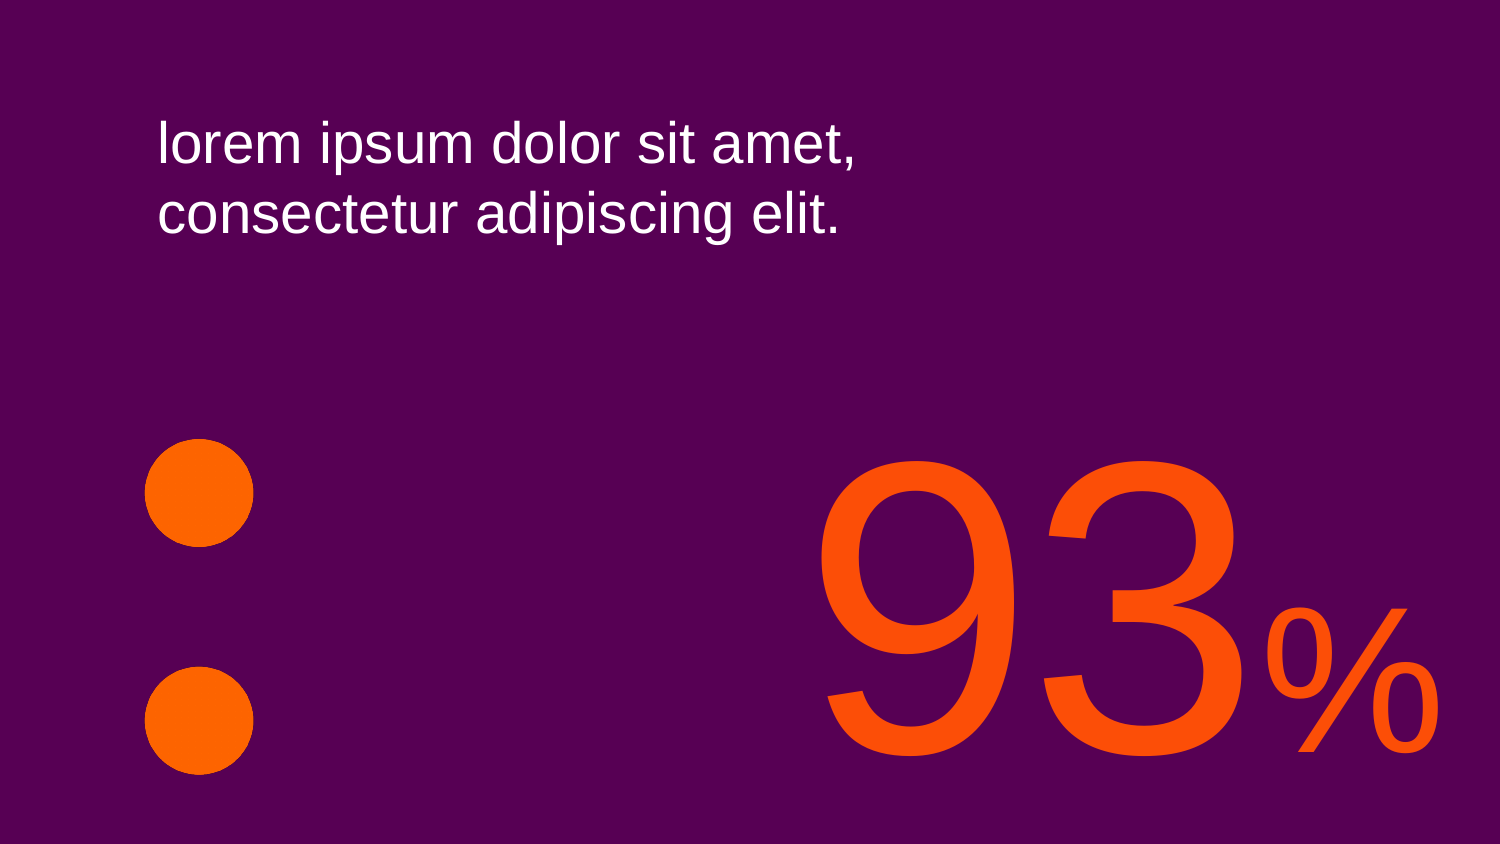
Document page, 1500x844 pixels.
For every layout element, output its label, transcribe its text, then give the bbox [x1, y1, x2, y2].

title 93% [787, 0, 1473, 844]
text_box lorem ipsum dolor sit amet, consectetur adipiscing elit. [142, 97, 1125, 260]
picture [142, 436, 255, 777]
